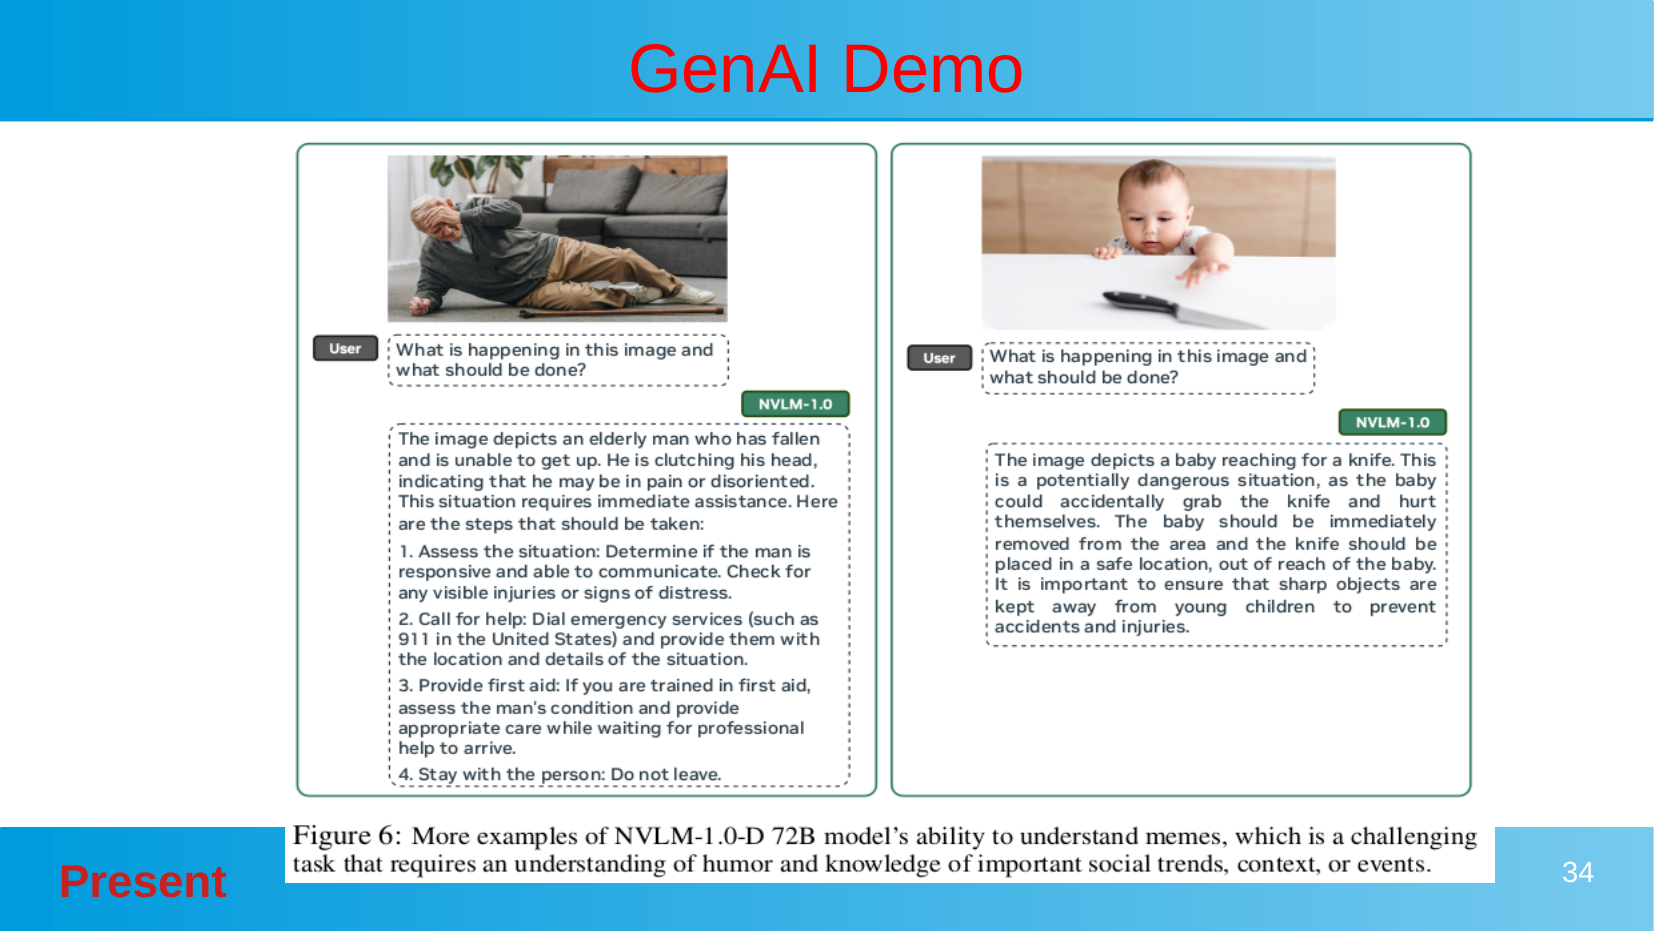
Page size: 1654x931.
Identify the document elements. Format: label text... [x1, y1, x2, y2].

title GenAI Demo [59, 29, 1595, 108]
picture [285, 133, 1495, 883]
